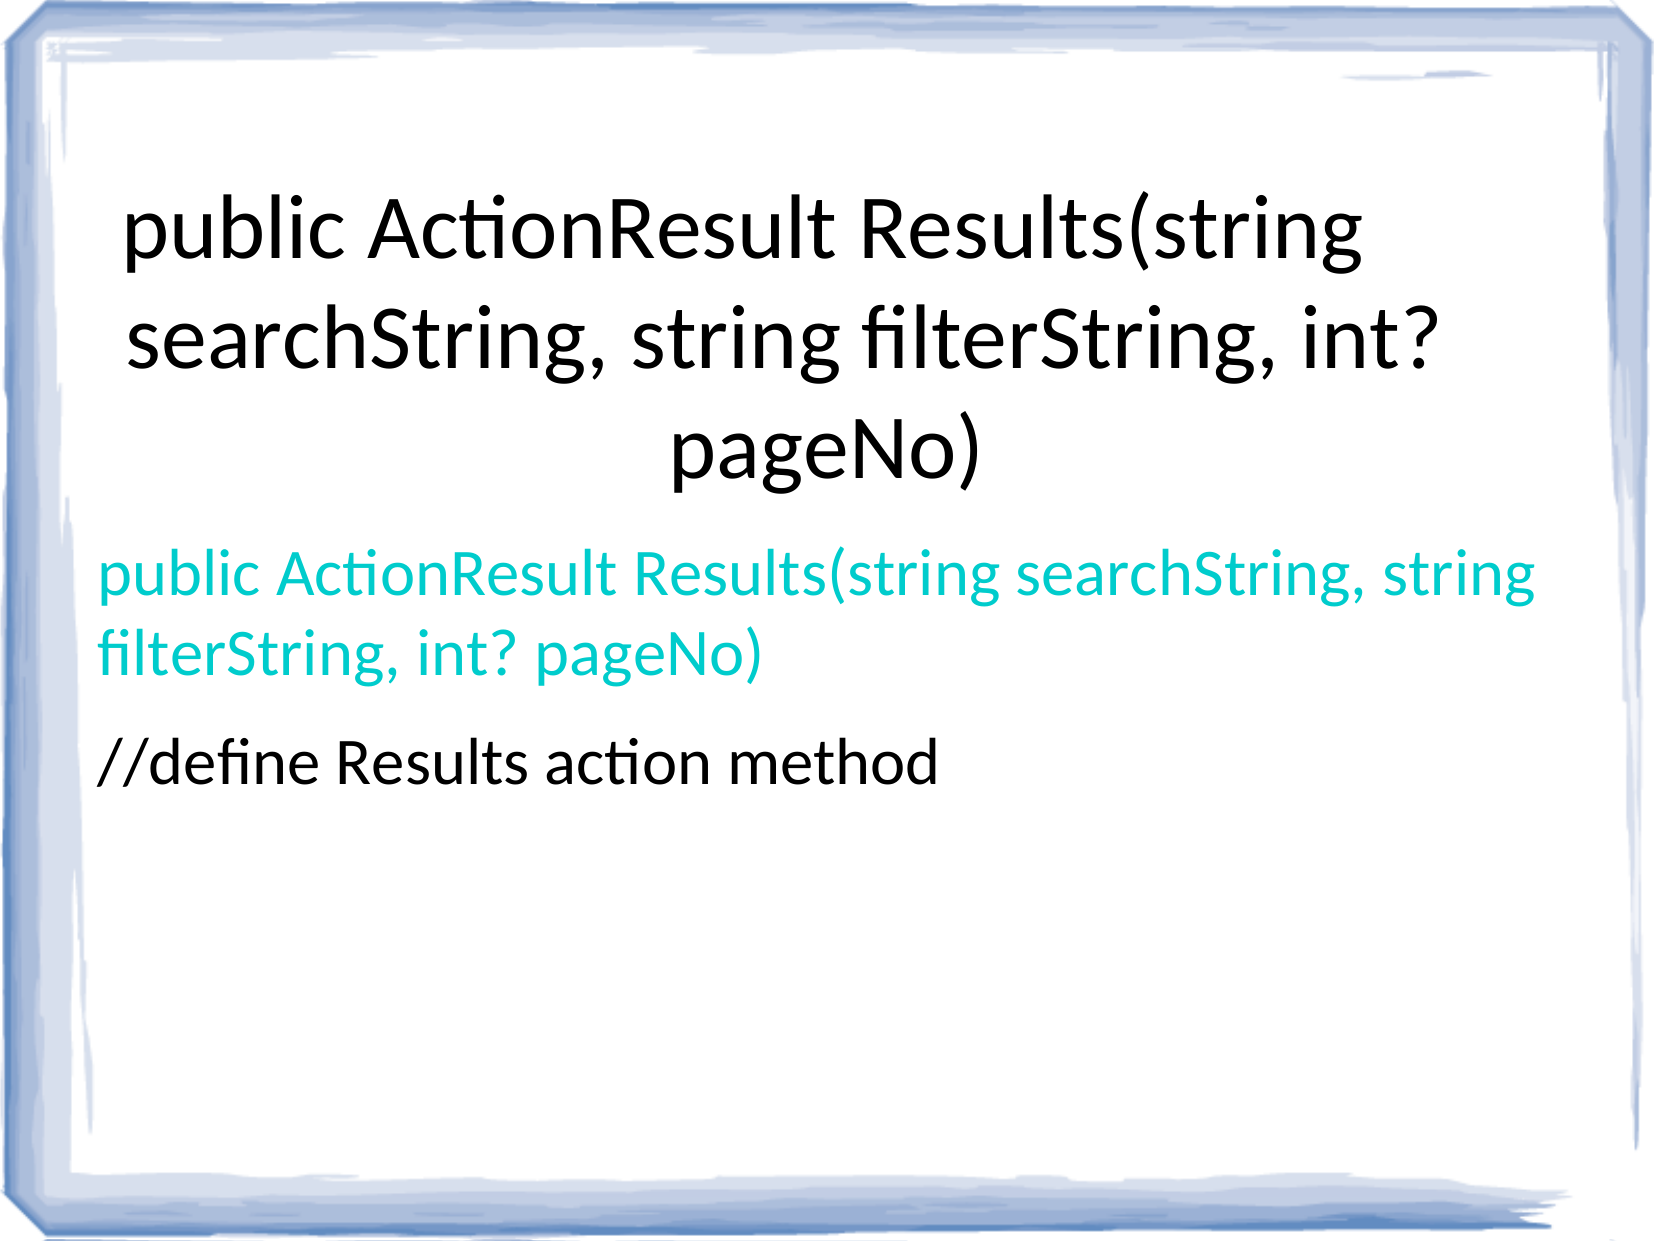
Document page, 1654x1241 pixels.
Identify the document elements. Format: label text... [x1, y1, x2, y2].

title public ActionResult Results(string searchString, string filterString, int? pageNo) [82, 49, 1571, 257]
list public ActionResult Results(string searchString, string filterString, int? pageNo) //define Results action method [82, 411, 1571, 1108]
picture [0, 0, 1654, 1241]
